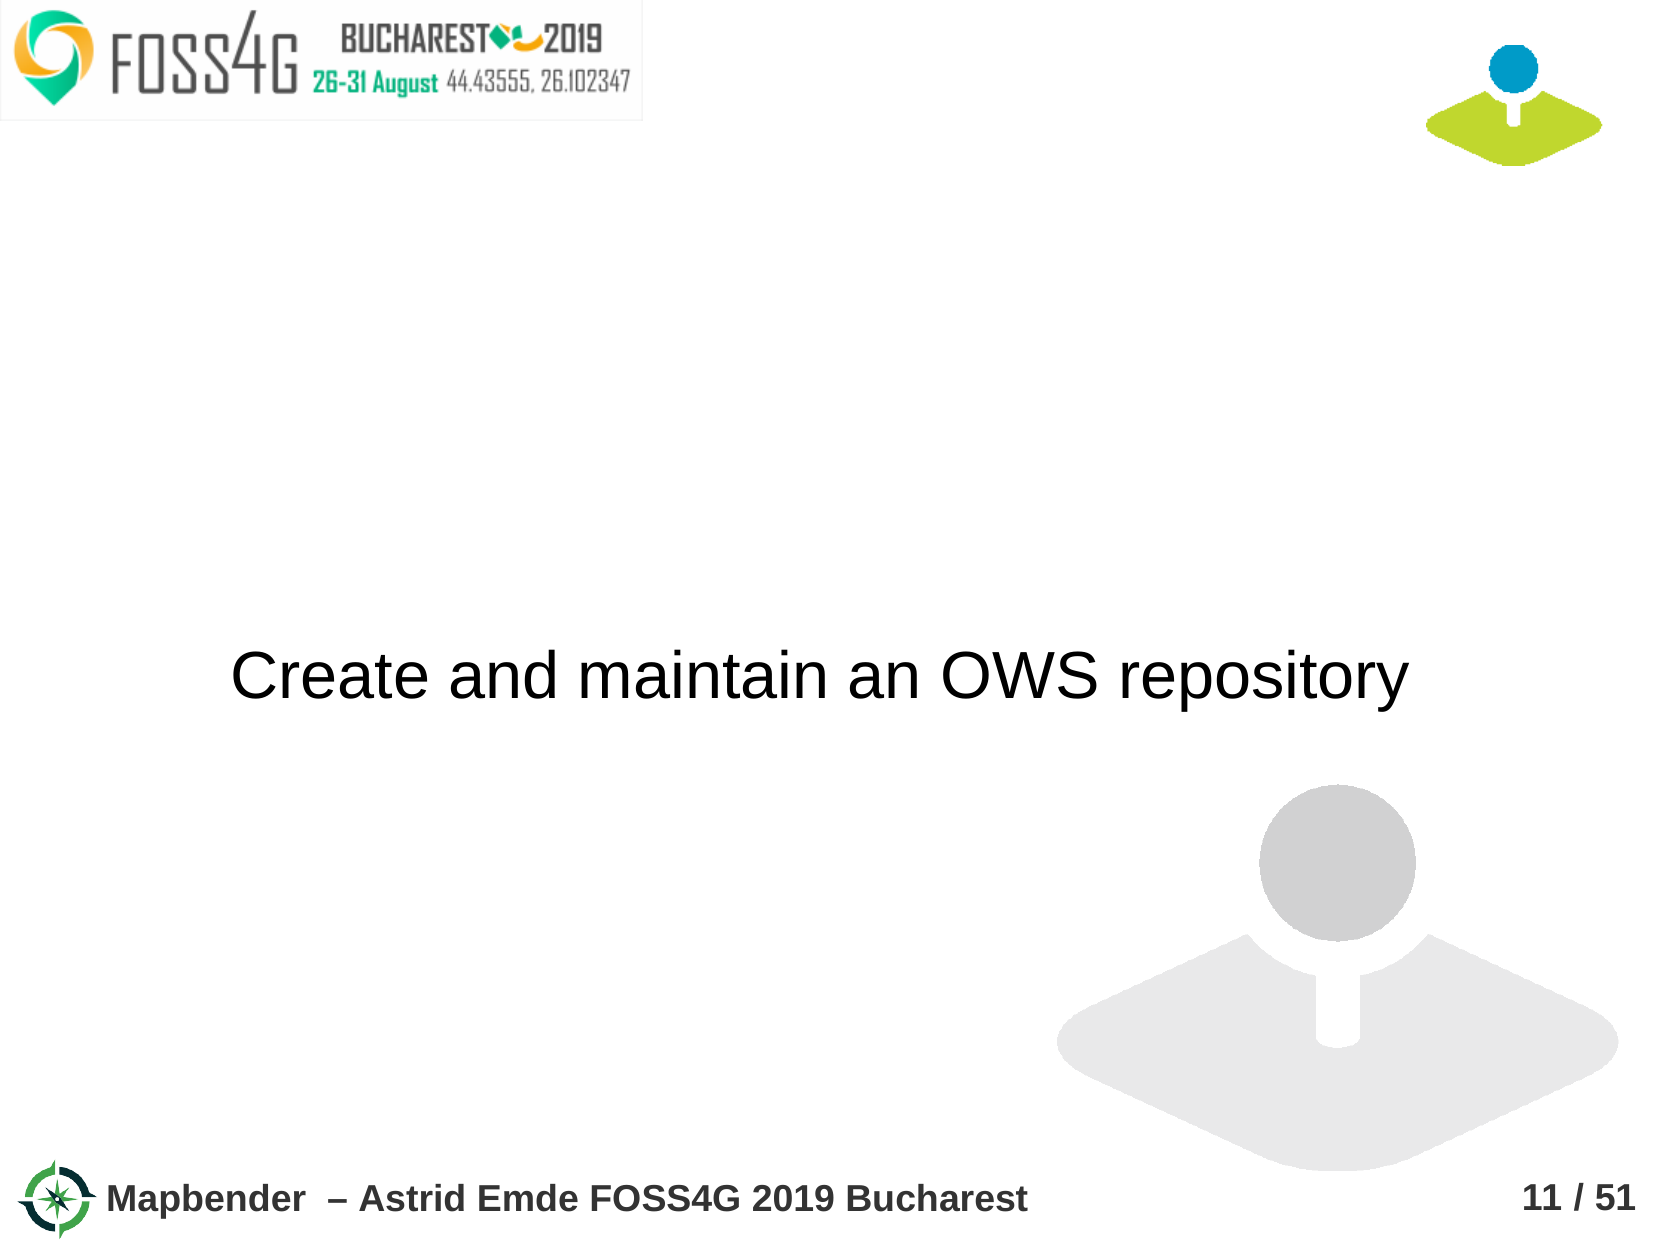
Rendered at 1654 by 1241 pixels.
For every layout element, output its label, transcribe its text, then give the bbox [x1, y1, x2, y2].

subtitle Create and maintain an OWS repository [76, 177, 1565, 1173]
picture [1426, 45, 1604, 166]
picture [0, 0, 643, 121]
picture [16, 1158, 98, 1240]
